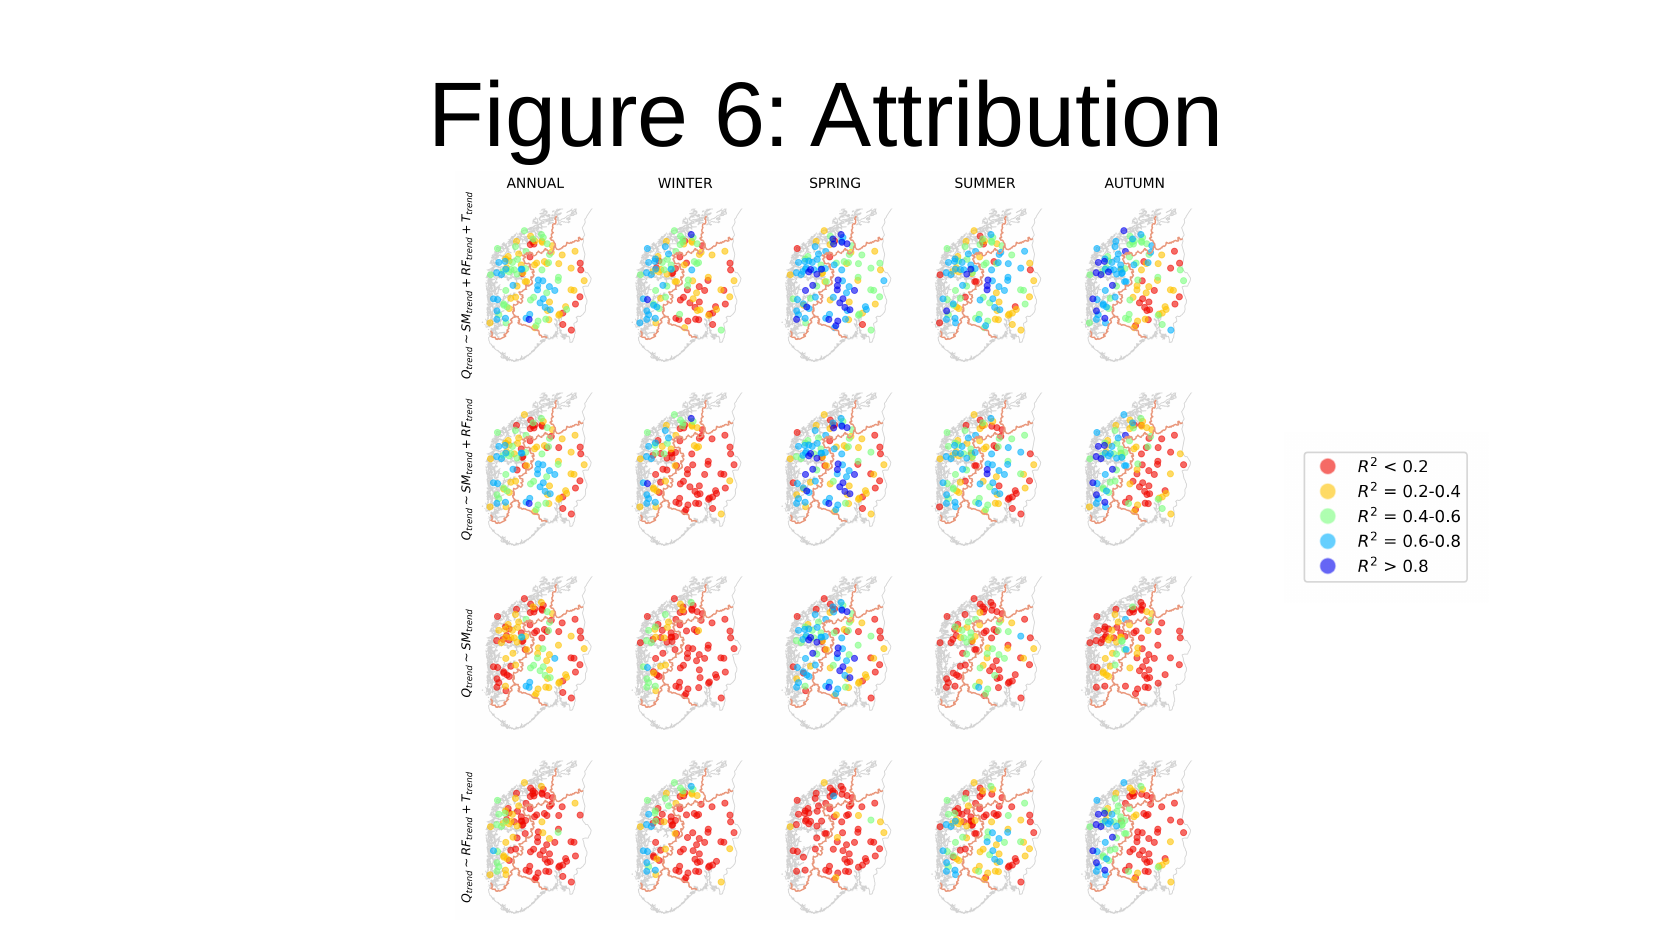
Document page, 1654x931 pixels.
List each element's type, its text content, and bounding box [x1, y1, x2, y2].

title Figure 6: Attribution [82, 37, 1571, 193]
picture [455, 171, 1200, 920]
picture [1284, 432, 1489, 603]
